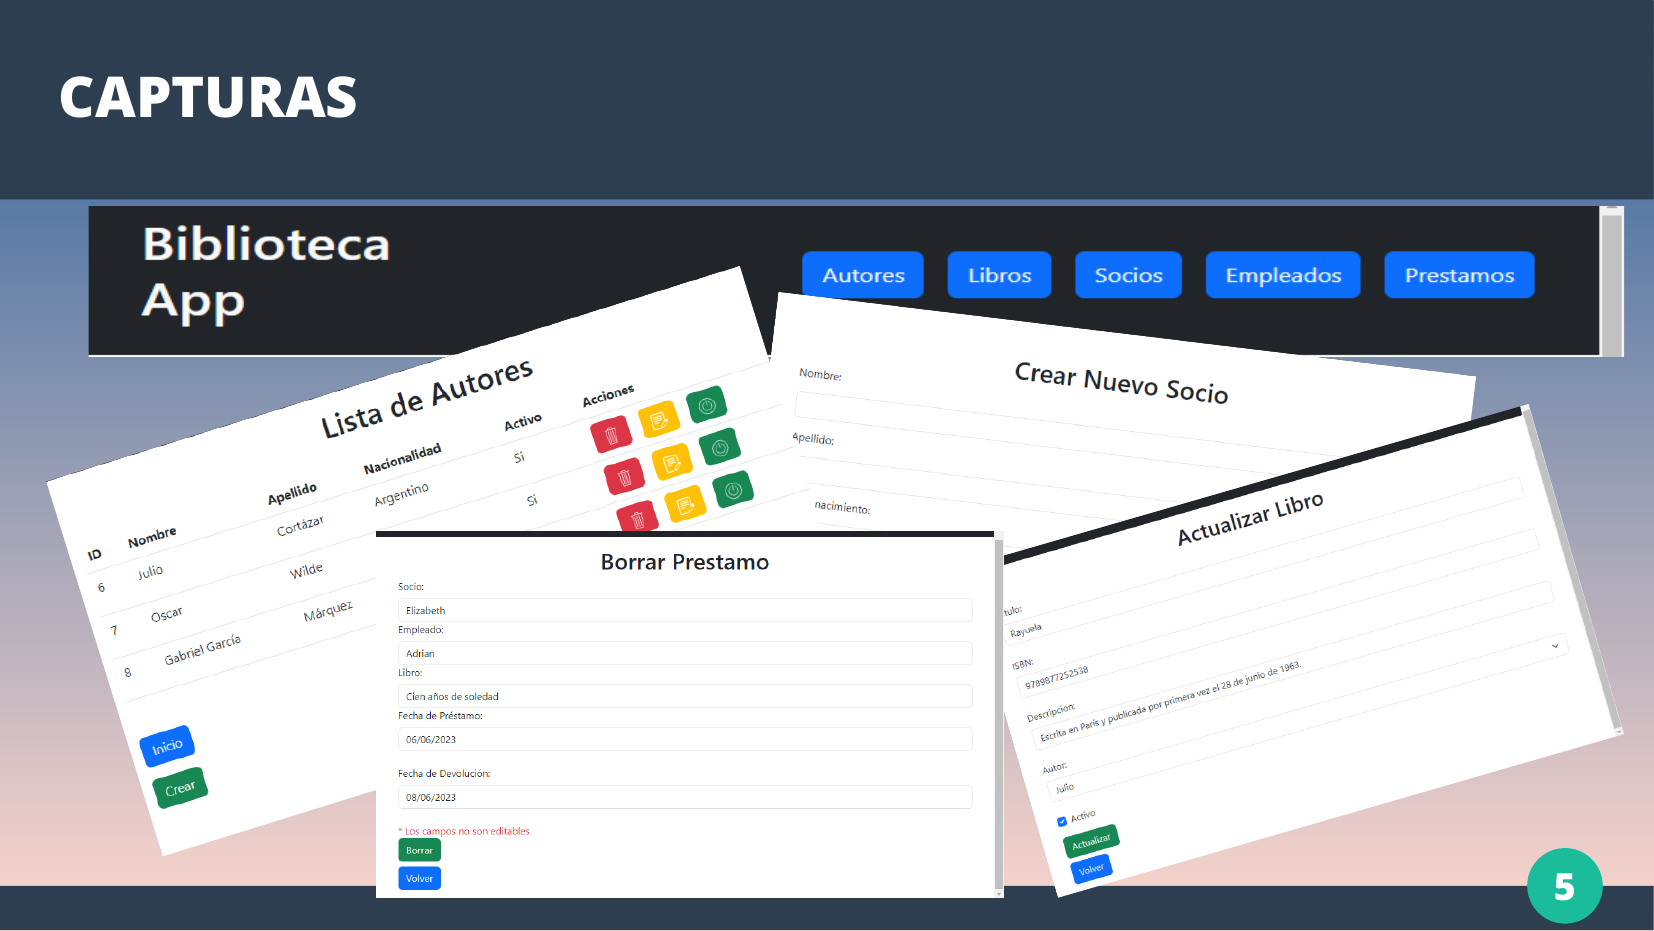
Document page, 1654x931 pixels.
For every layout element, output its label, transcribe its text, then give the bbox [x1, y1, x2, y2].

title CAPTURAS [59, 37, 1595, 155]
picture [46, 206, 1625, 898]
